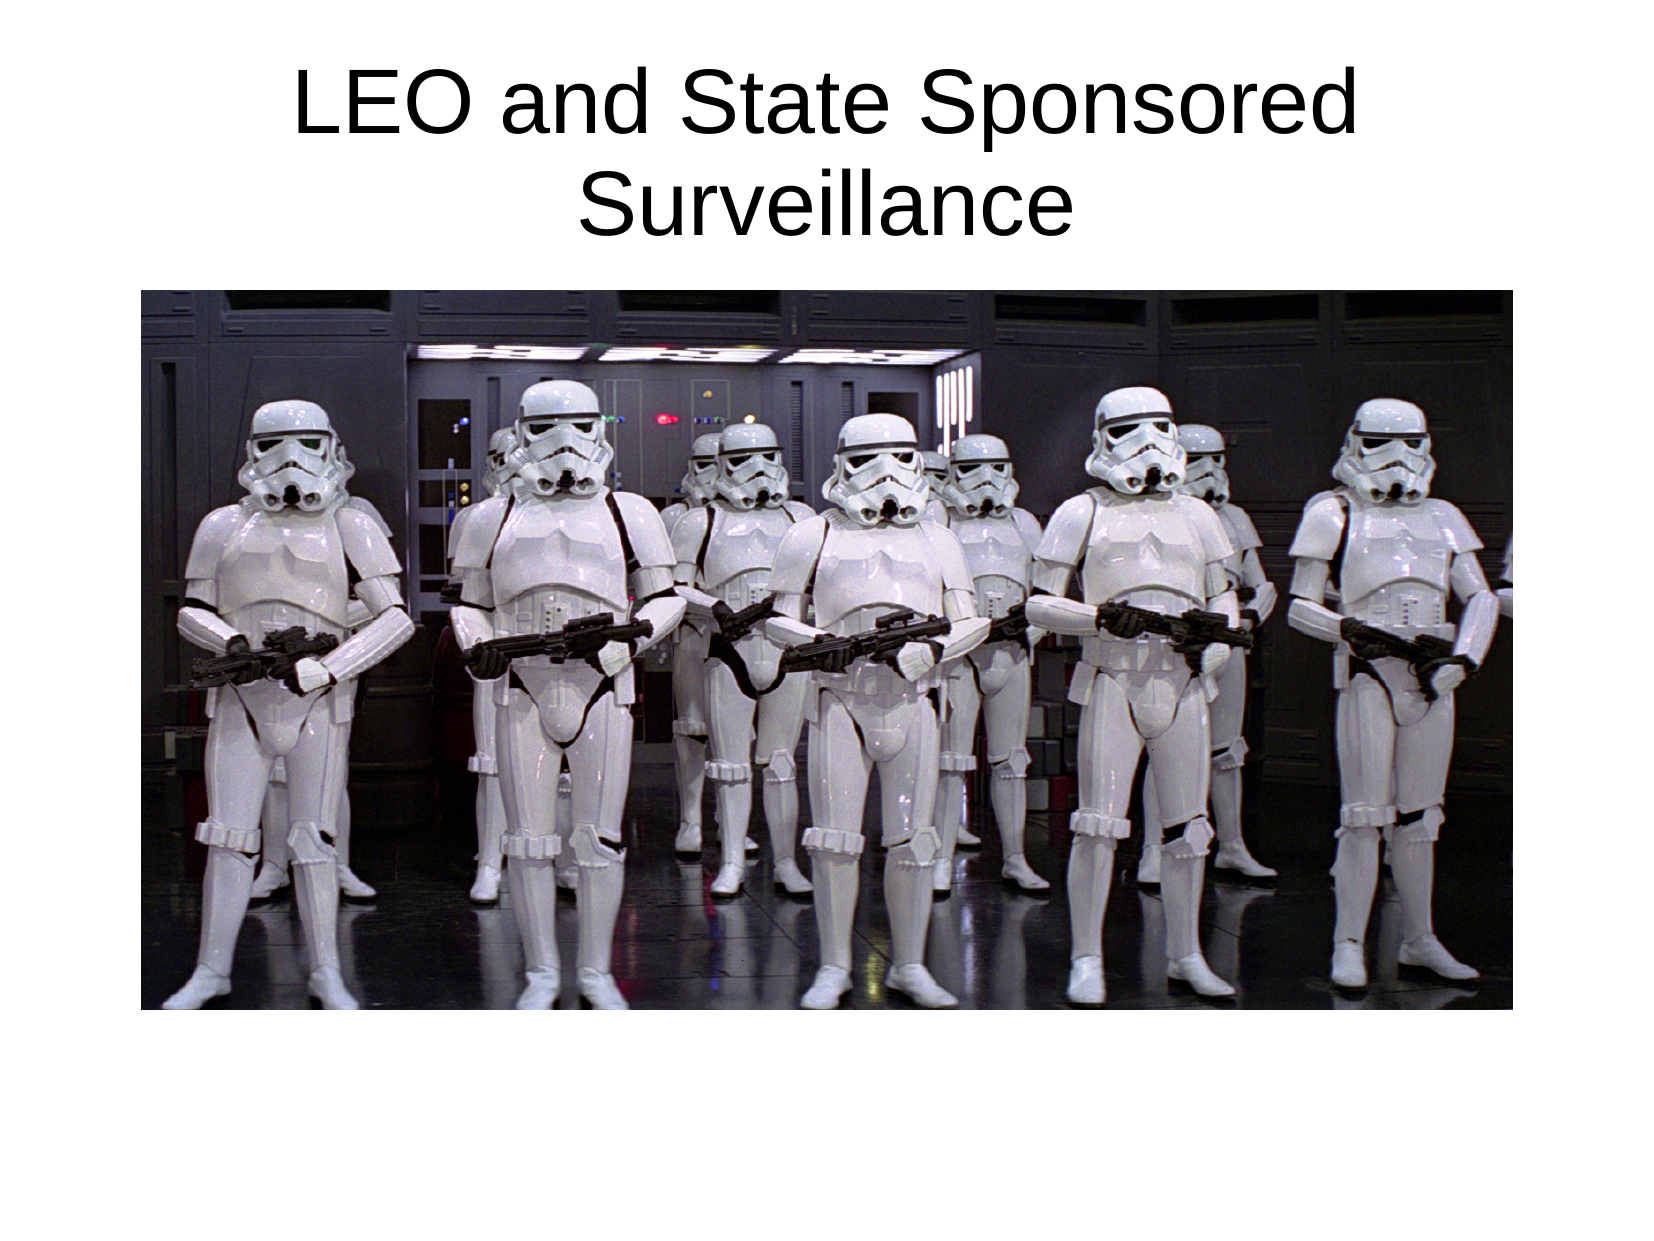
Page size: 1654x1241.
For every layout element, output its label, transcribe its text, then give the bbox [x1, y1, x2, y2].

picture [141, 290, 1513, 1010]
title LEO and State Sponsored Surveillance [82, 49, 1571, 257]
